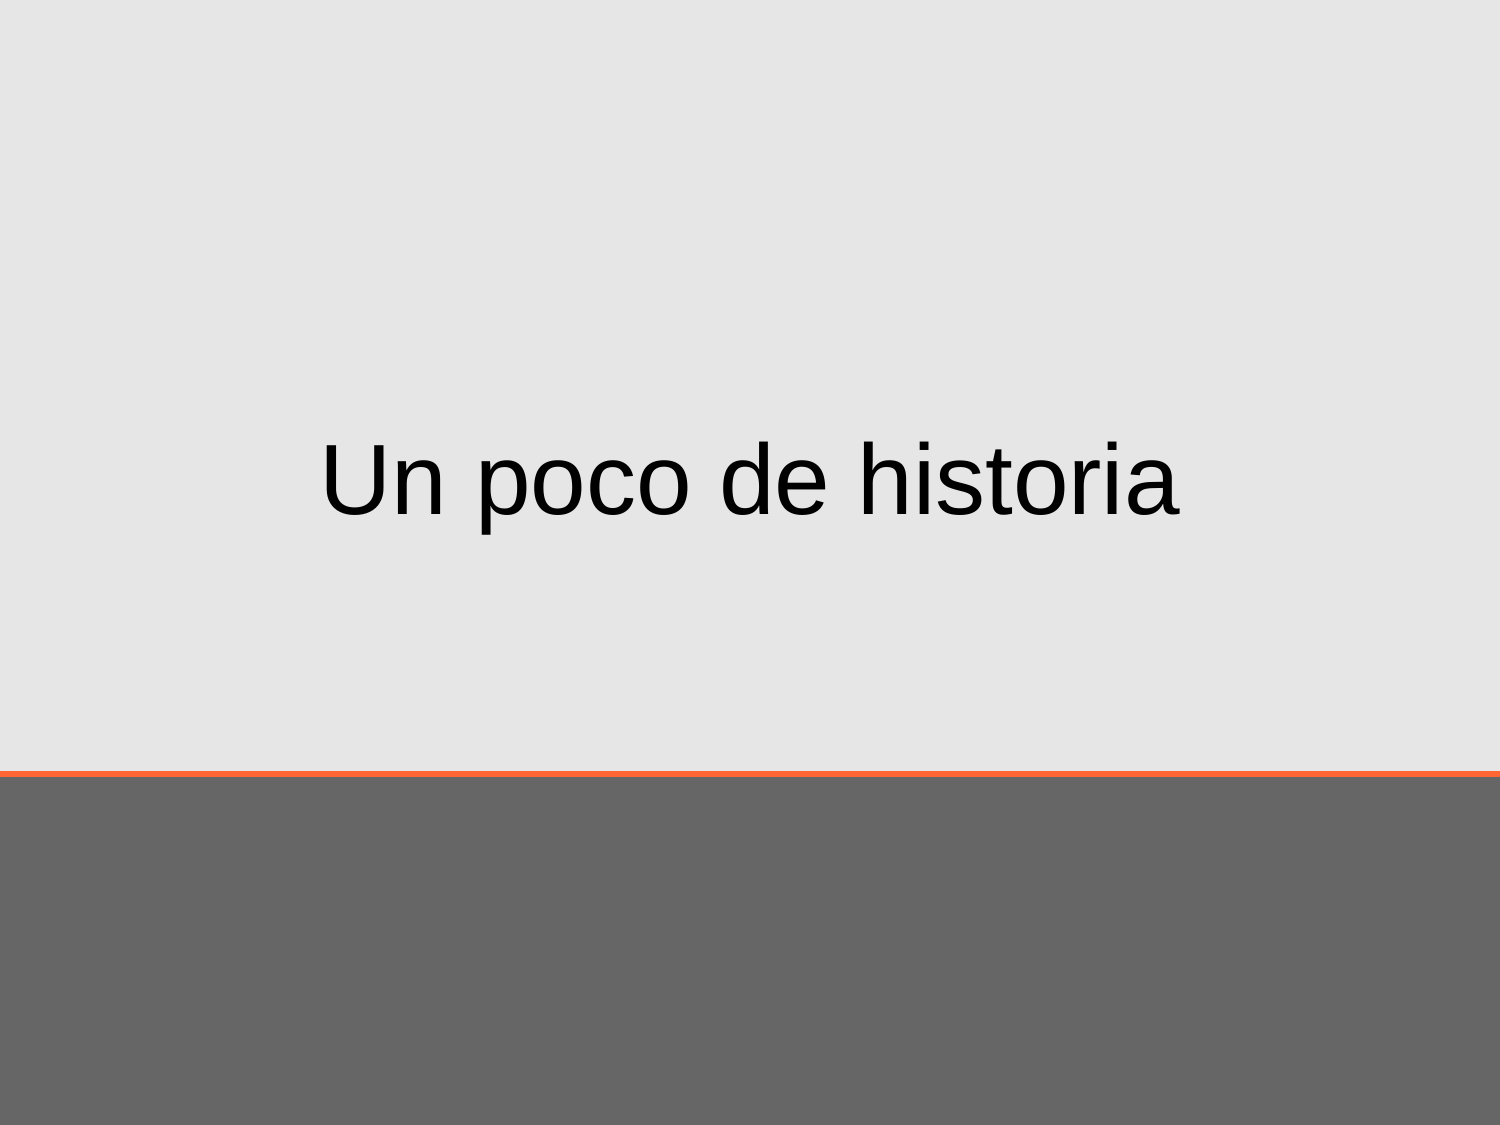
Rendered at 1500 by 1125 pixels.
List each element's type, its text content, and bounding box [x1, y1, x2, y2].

subtitle Un poco de historia [75, 44, 1425, 916]
